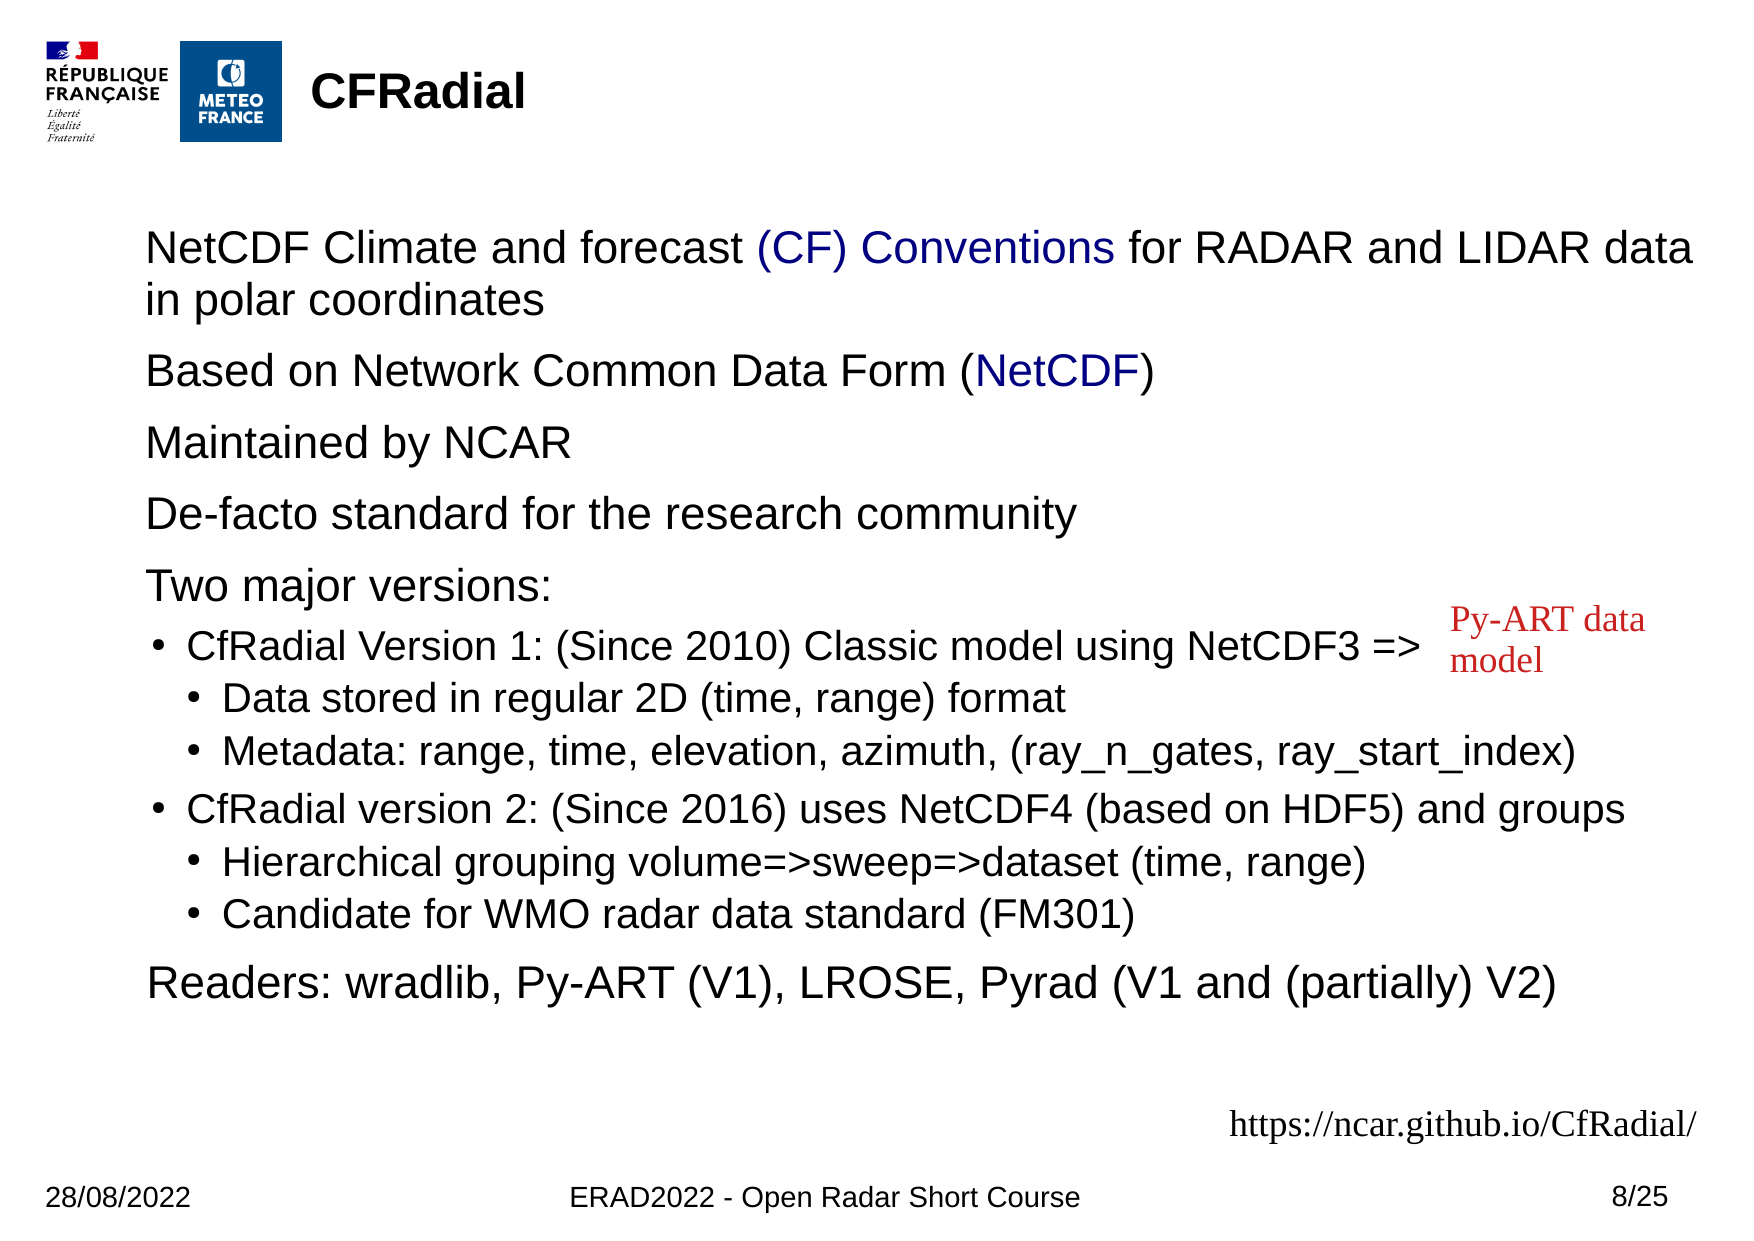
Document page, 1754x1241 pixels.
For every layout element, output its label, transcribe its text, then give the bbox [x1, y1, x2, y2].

text_box Py-ART data model [1435, 590, 1754, 689]
title CFRadial [310, 40, 1697, 142]
picture [46, 41, 172, 142]
picture [180, 41, 282, 142]
list NetCDF Climate and forecast (CF) Conventions for RADAR and LIDAR data in polar coordinates Based on Network Common Data Form (NetCDF) Maintained by NCAR De-facto standard for the research community Two major versions: CfRadial Version 1: (Since 2010) Classic model using NetCDF3 => Data stored in regular 2D (time, range) format Metadata: range, time, elevation, azimuth, (ray_n_gates, ray_start_index) CfRadial version 2: (Since 2016) uses NetCDF4 (based on HDF5) and groups Hierarchical grouping volume=>sweep=>dataset (time, range) Candidate for WMO radar data standard (FM301) Readers: wradlib, Py-ART (V1), LROSE, Pyrad (V1 and (partially) V2) [44, 222, 1712, 1118]
text_box https://ncar.github.io/CfRadial/ [1214, 1095, 1713, 1152]
